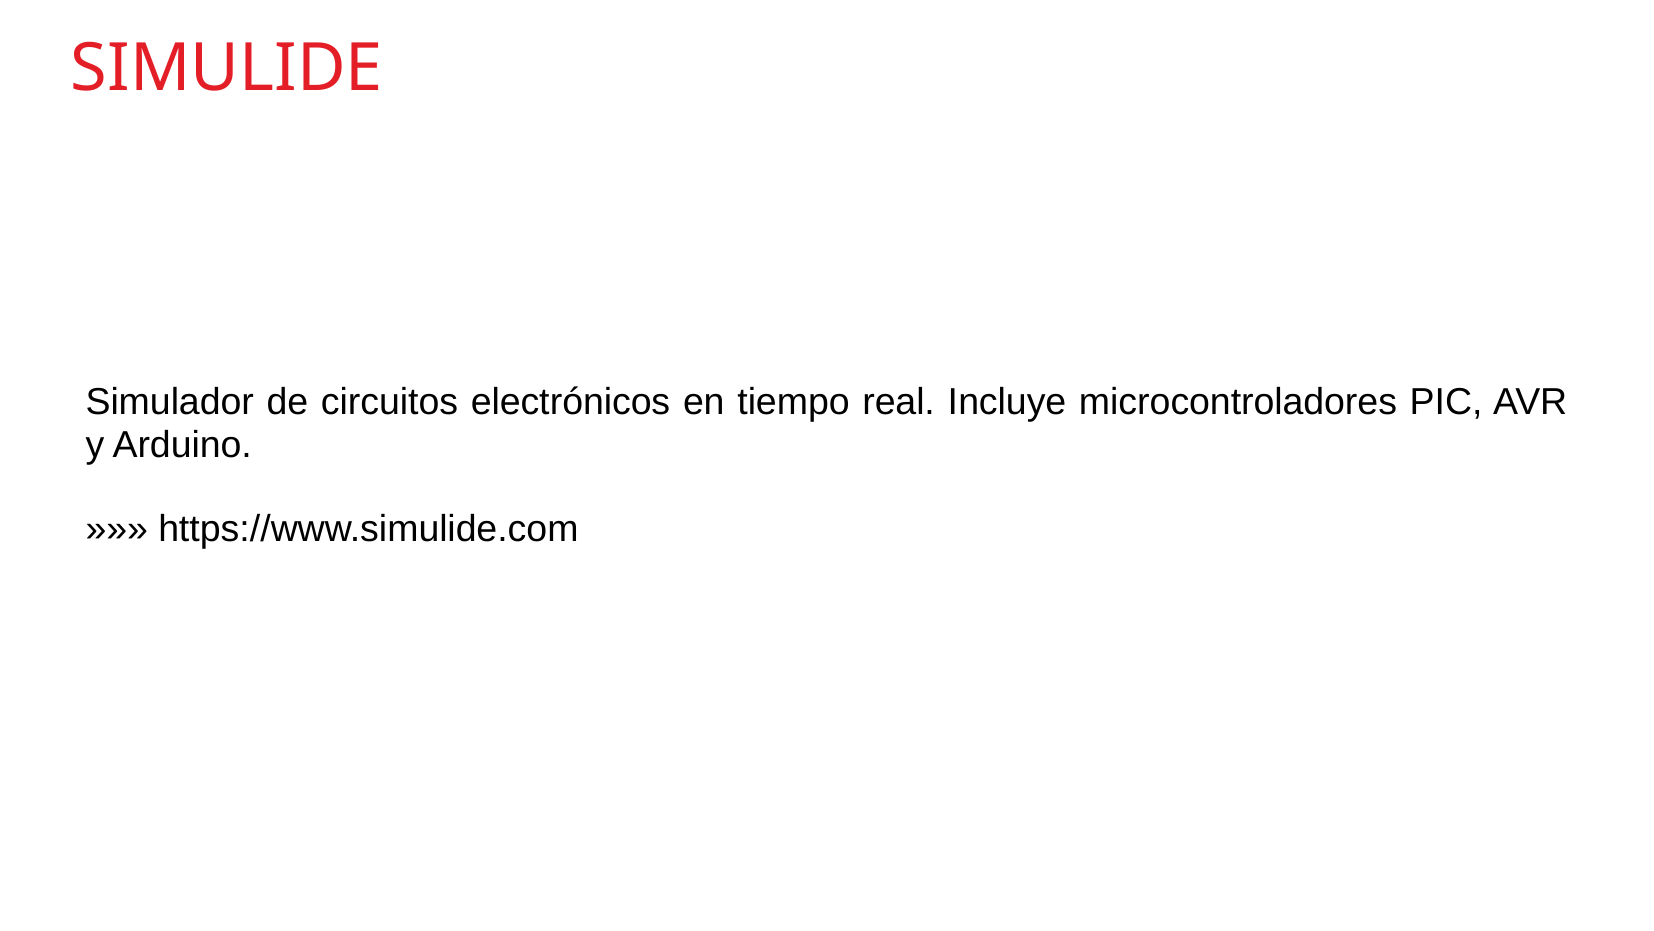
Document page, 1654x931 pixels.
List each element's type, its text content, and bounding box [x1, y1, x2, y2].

title SIMULIDE [70, 11, 1347, 118]
text_box Simulador de circuitos electrónicos en tiempo real. Incluye microcontroladores PIC, AVR y Arduino. »»» https://www.simulide.com [70, 373, 1583, 557]
